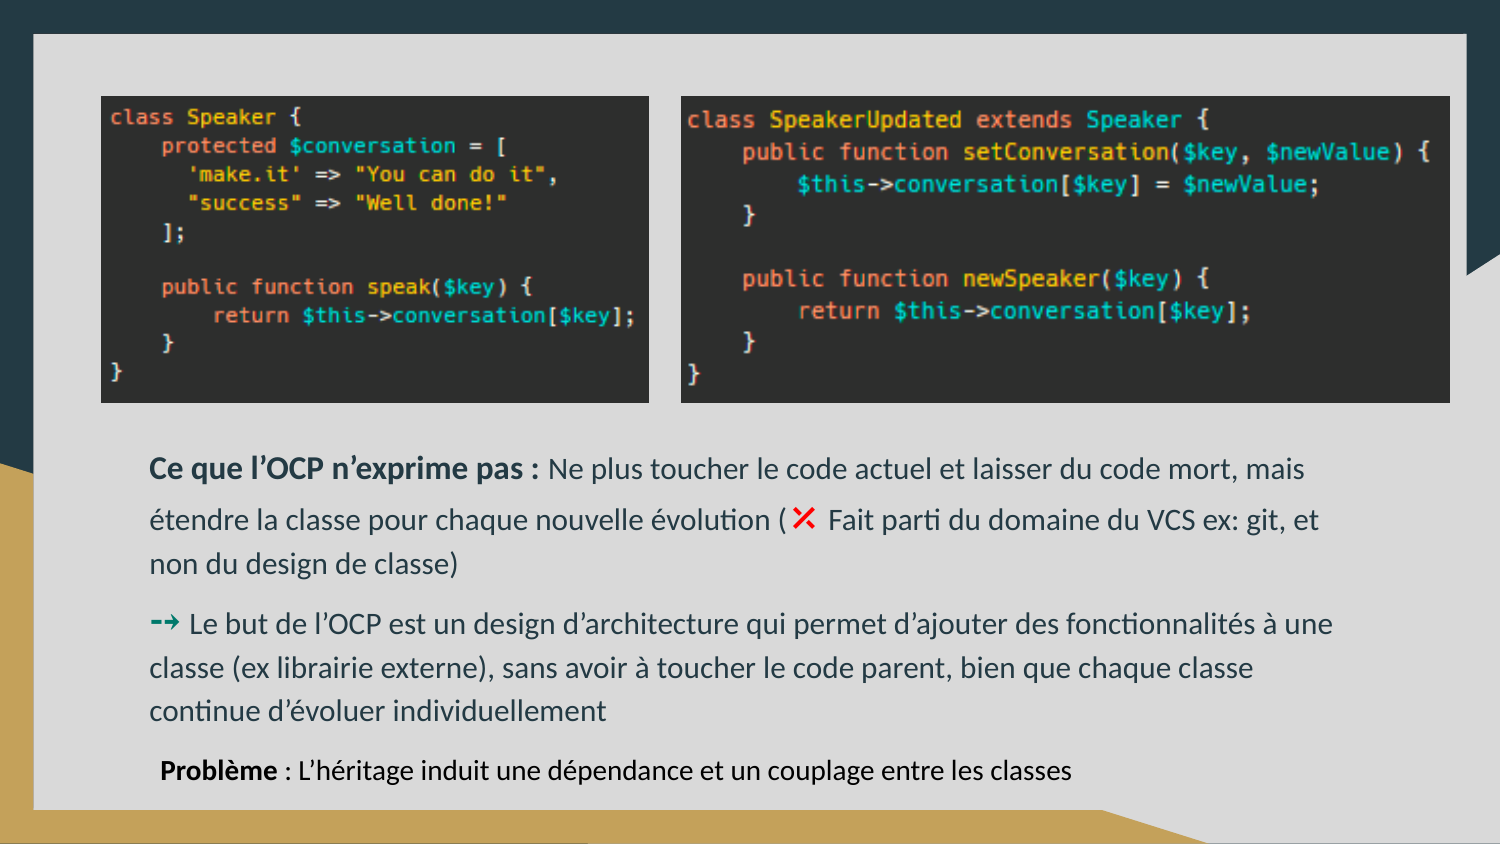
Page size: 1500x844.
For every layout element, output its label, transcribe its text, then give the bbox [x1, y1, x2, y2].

list Ce que l’OCP n’exprime pas : Ne plus toucher le code actuel et laisser du code mort, mais étendre la classe pour chaque nouvelle évolution (⤫ Fait parti du domaine du VCS ex: git, et non du design de classe) [134, 425, 1366, 575]
picture [681, 96, 1450, 403]
picture [101, 96, 649, 403]
text_box Problème : L’héritage induit une dépendance et un couplage entre les classes [145, 759, 1089, 802]
list ⤍ Le but de l’OCP est un design d’architecture qui permet d’ajouter des fonctionnalités à une classe (ex librairie externe), sans avoir à toucher le code parent, bien que chaque classe continue d’évoluer individuellement [134, 575, 1366, 759]
